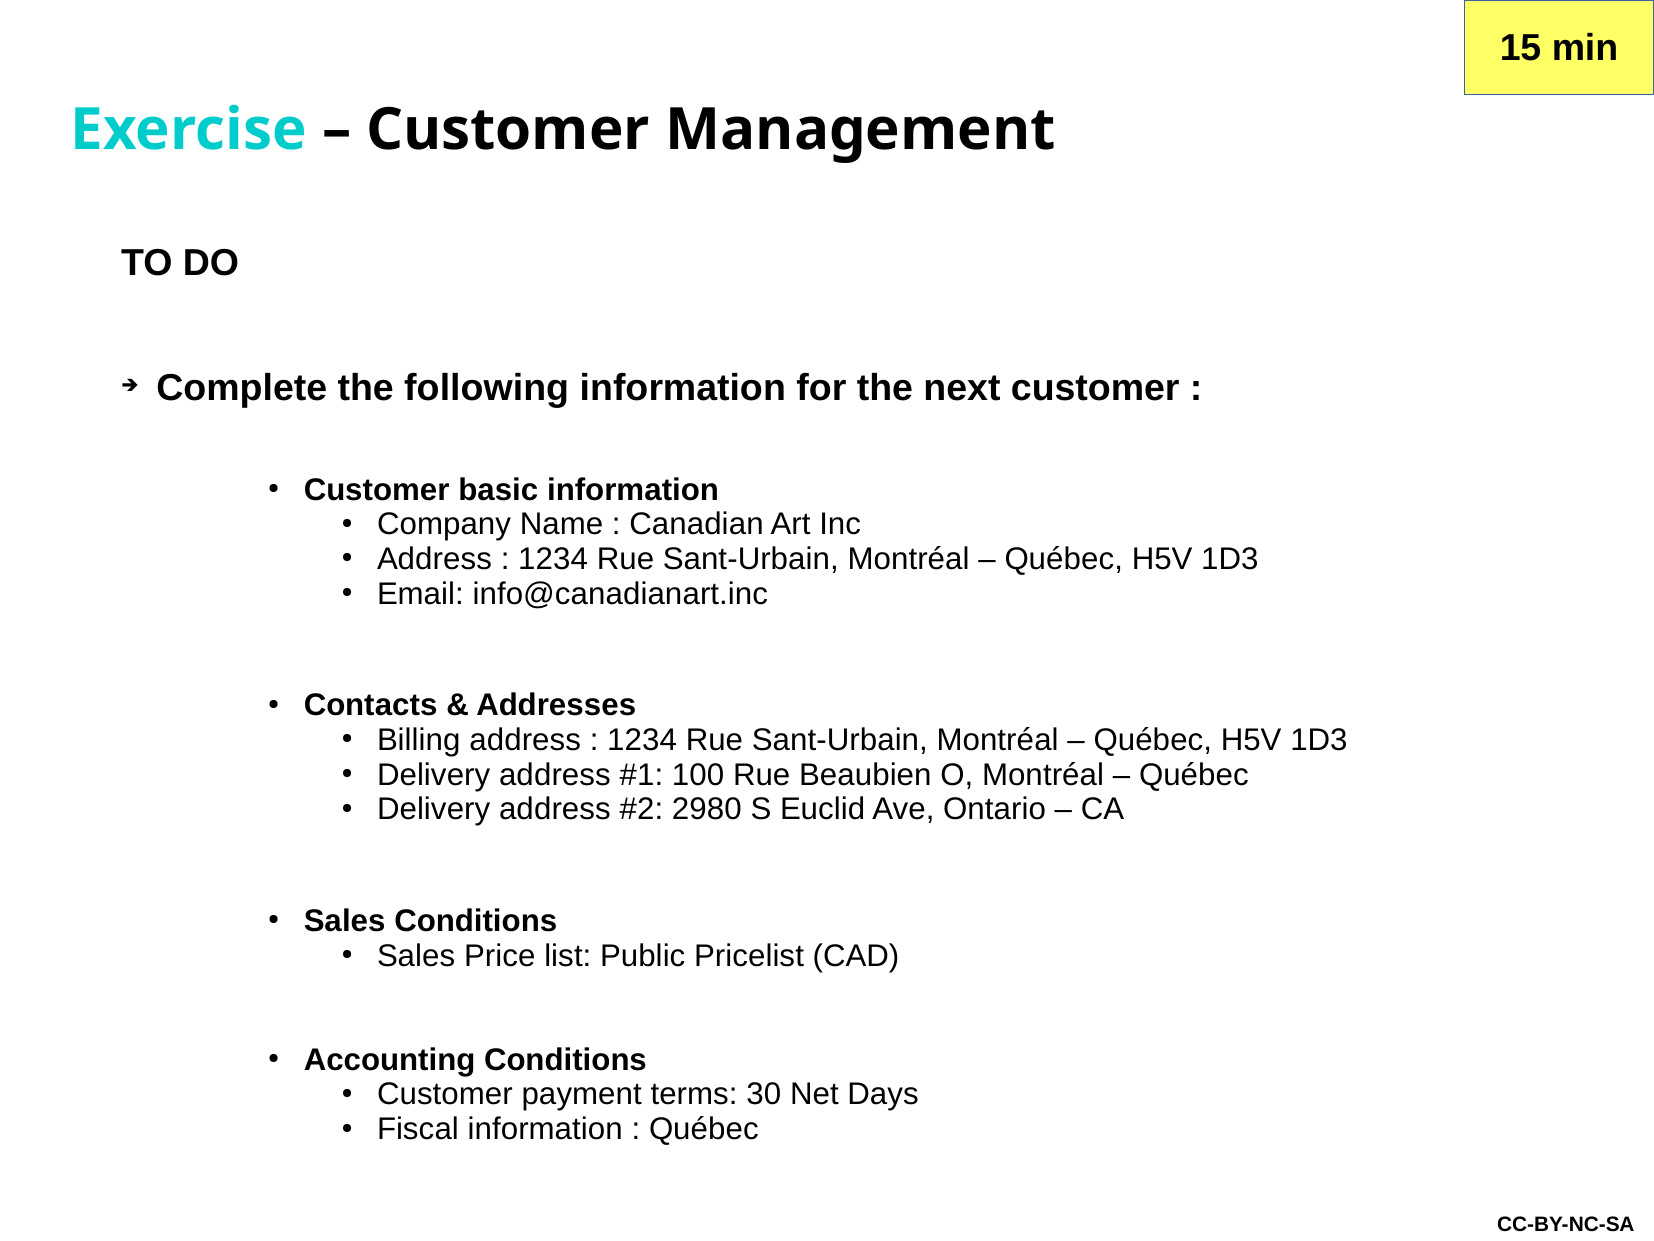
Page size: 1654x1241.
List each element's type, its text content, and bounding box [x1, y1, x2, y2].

text_box CC-BY-NC-SA [1482, 1204, 1654, 1241]
text_box 15 min [1464, 0, 1654, 95]
text_box TO DO Complete the following information for the next customer : Customer basic information Company Name : Canadian Art Inc Address : 1234 Rue Sant-Urbain, Montréal – Québec, H5V 1D3 Email: info@canadianart.inc Contacts & Addresses Billing address : 1234 Rue Sant-Urbain, Montréal – Québec, H5V 1D3 Delivery address #1: 100 Rue Beaubien O, Montréal – Québec Delivery address #2: 2980 S Euclid Ave, Ontario – CA Sales Conditions Sales Price list: Public Pricelist (CAD) Accounting Conditions Customer payment terms: 30 Net Days Fiscal information : Québec [106, 212, 1512, 1185]
title Exercise – Customer Management [70, 23, 1560, 231]
